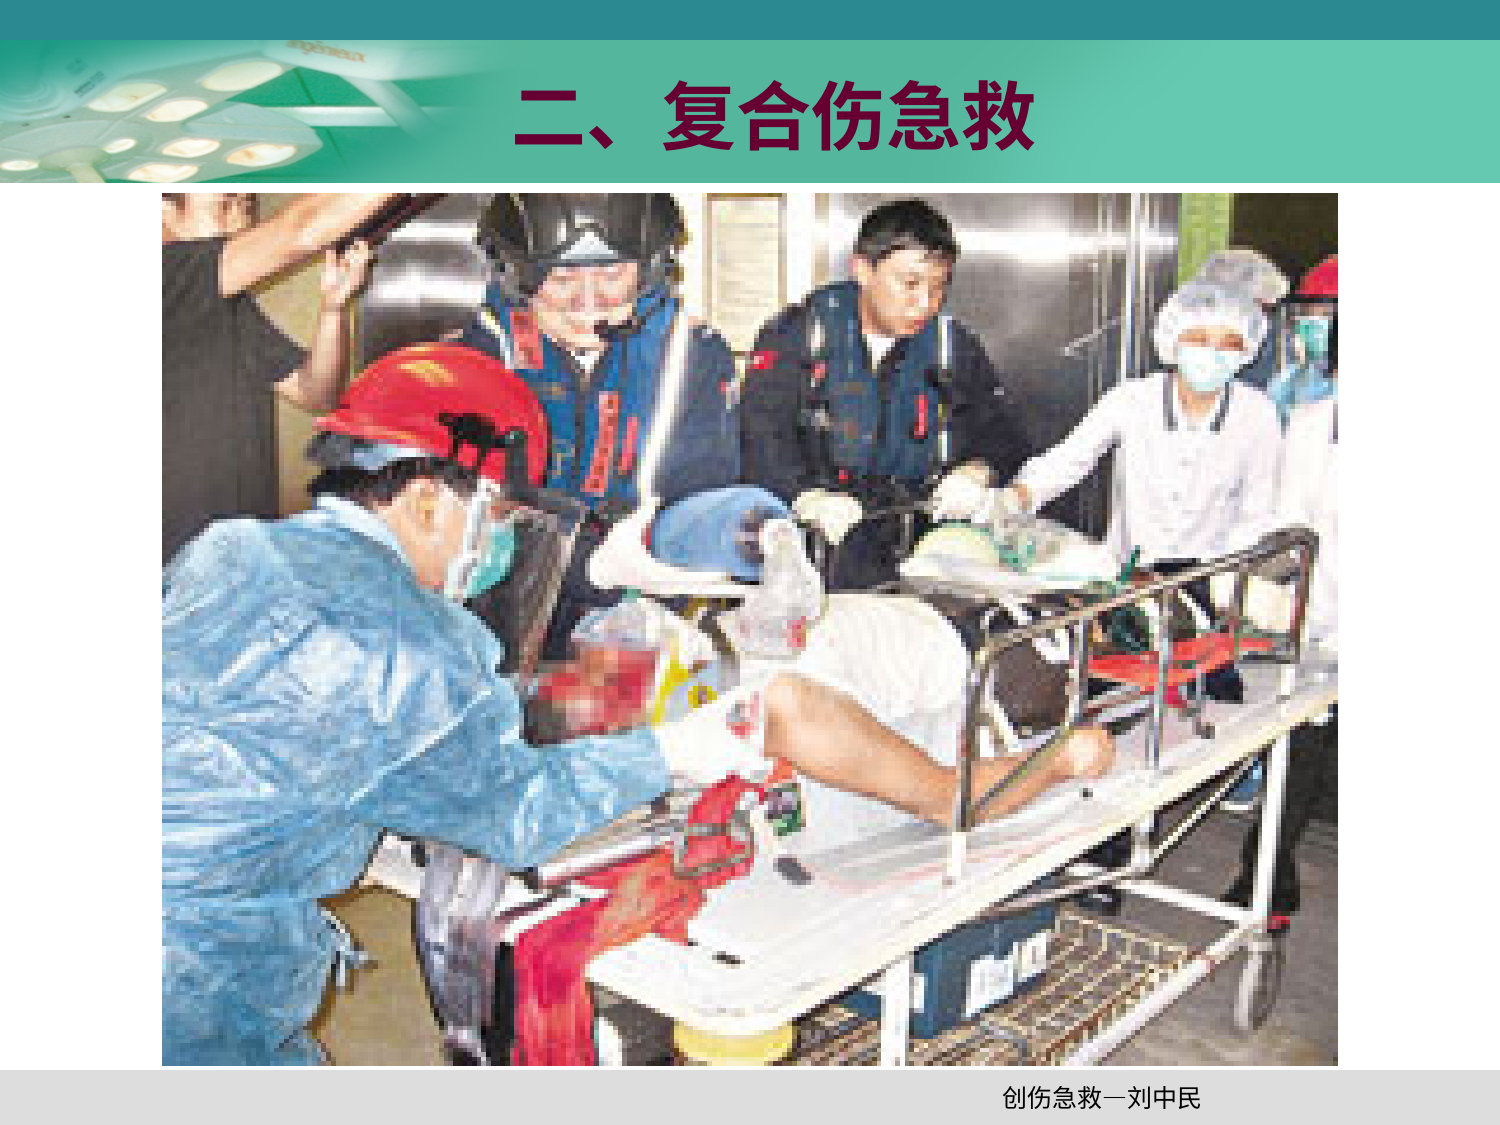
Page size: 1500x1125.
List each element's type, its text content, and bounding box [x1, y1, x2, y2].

title 二、复合伤急救 [87, 62, 1461, 155]
text_box 创伤急救—刘中民 [987, 1074, 1463, 1125]
picture [162, 193, 1338, 1066]
